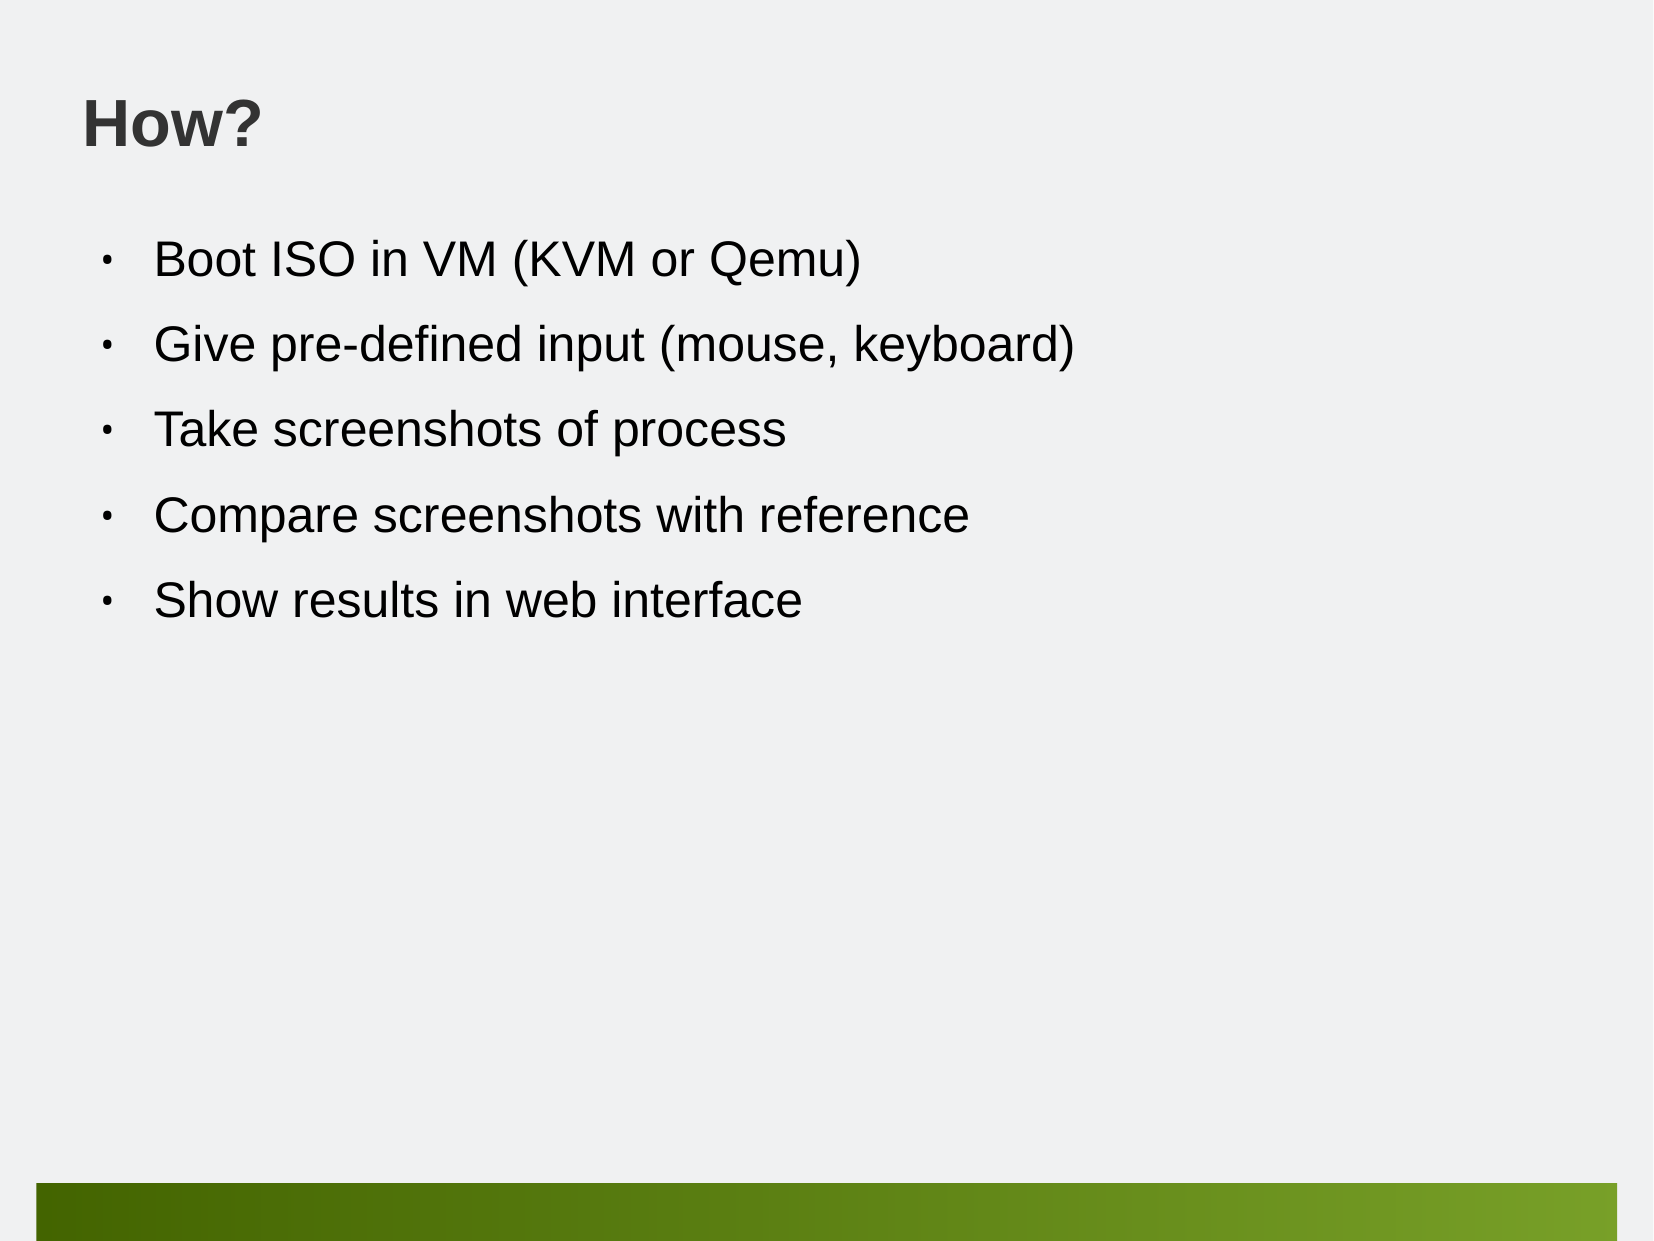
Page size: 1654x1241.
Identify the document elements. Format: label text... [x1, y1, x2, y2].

picture [0, 0, 1654, 1241]
title How? [82, 49, 1571, 198]
list Boot ISO in VM (KVM or Qemu) Give pre-defined input (mouse, keyboard) Take screenshots of process Compare screenshots with reference Show results in web interface [82, 231, 1571, 1050]
